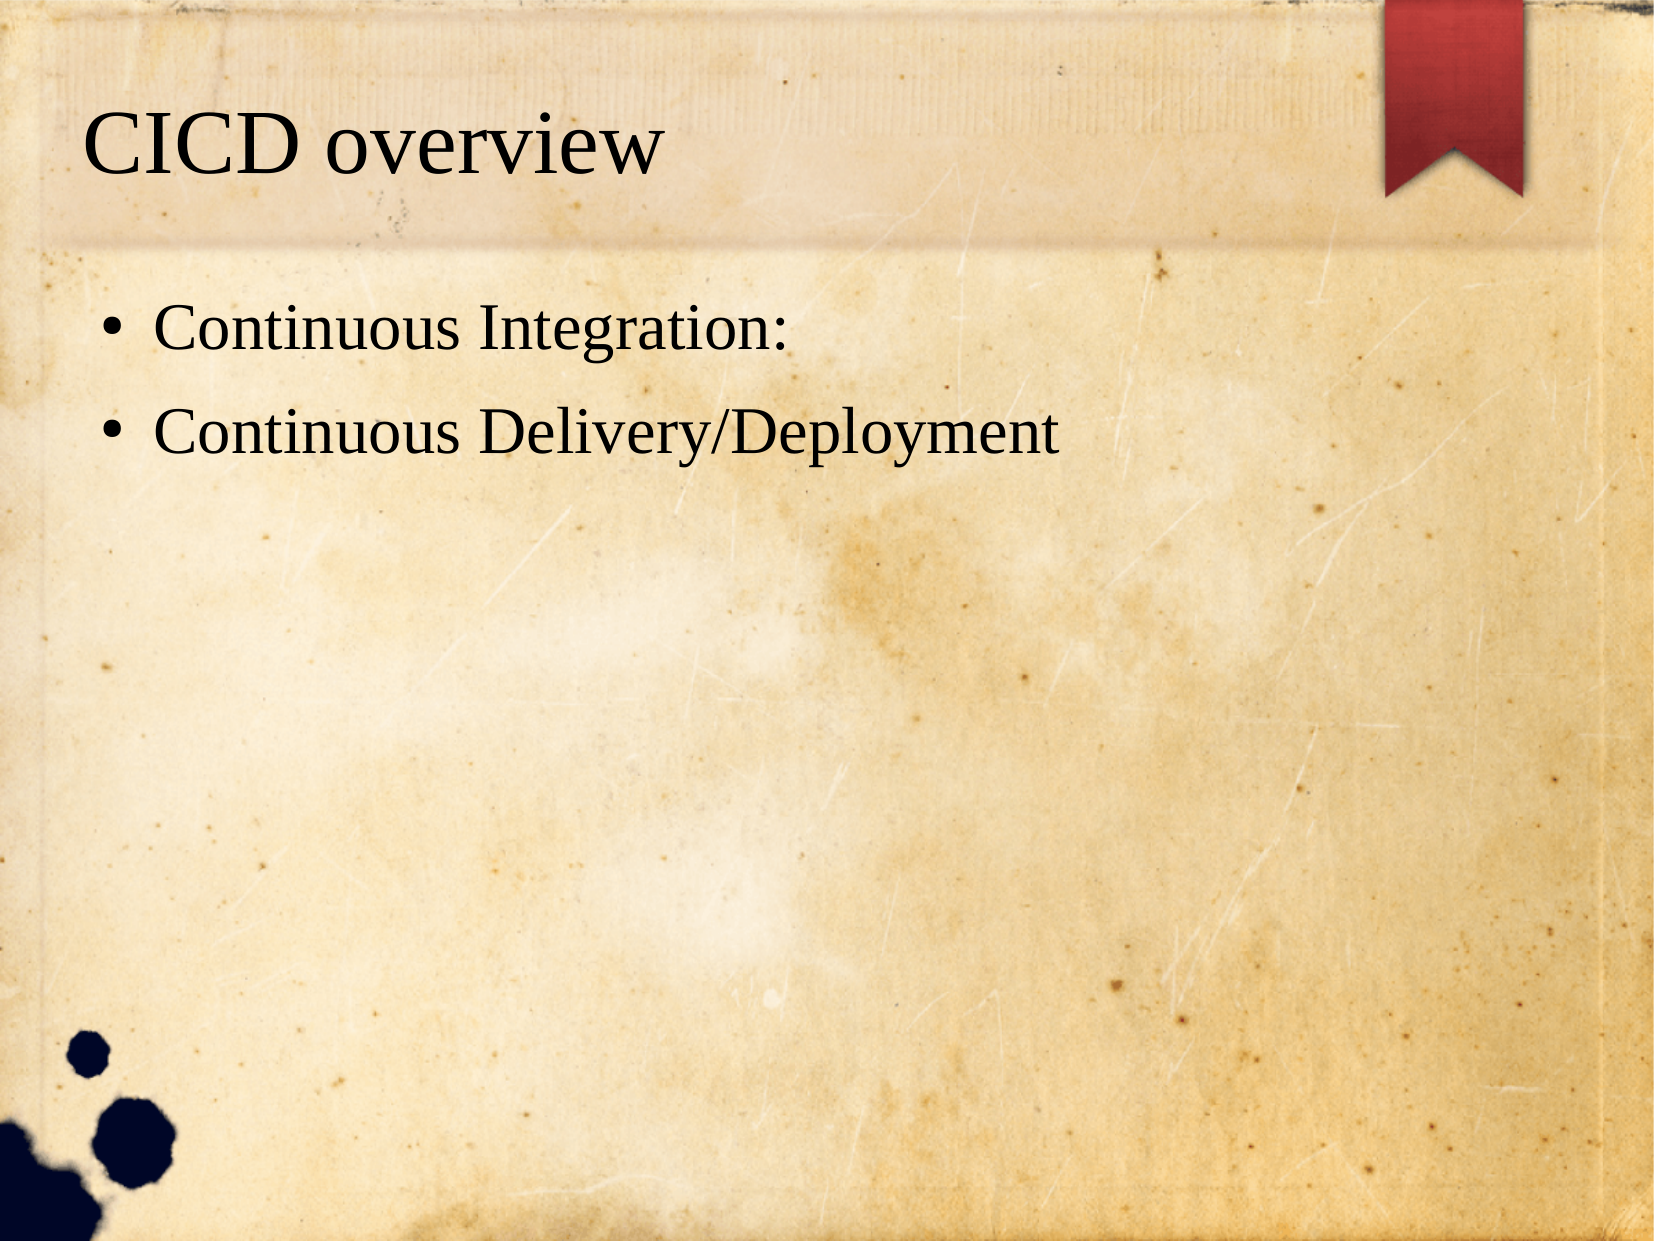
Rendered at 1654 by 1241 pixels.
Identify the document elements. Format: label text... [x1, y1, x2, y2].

title CICD overview [82, 49, 1347, 237]
picture [0, 0, 1654, 1241]
list Continuous Integration: Continuous Delivery/Deployment [82, 290, 1538, 1010]
